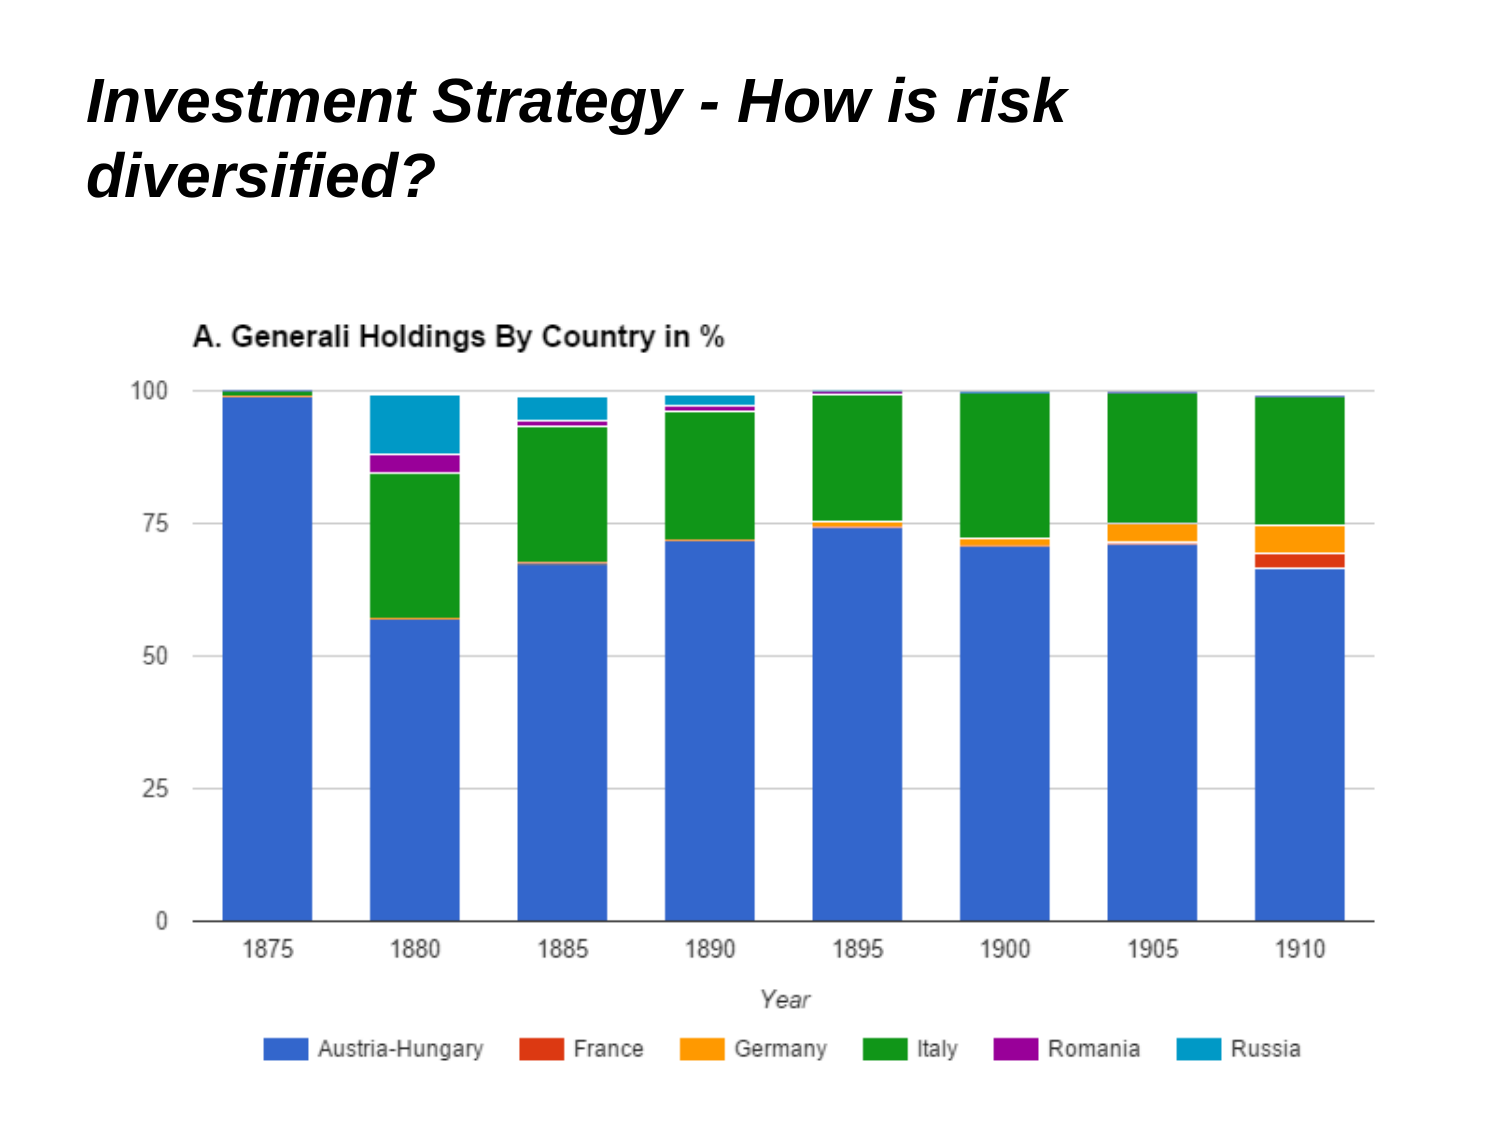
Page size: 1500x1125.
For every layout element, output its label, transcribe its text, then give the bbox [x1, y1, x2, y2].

picture [40, 226, 1431, 1087]
text_box Investment Strategy - How is risk diversified? [71, 14, 1347, 226]
